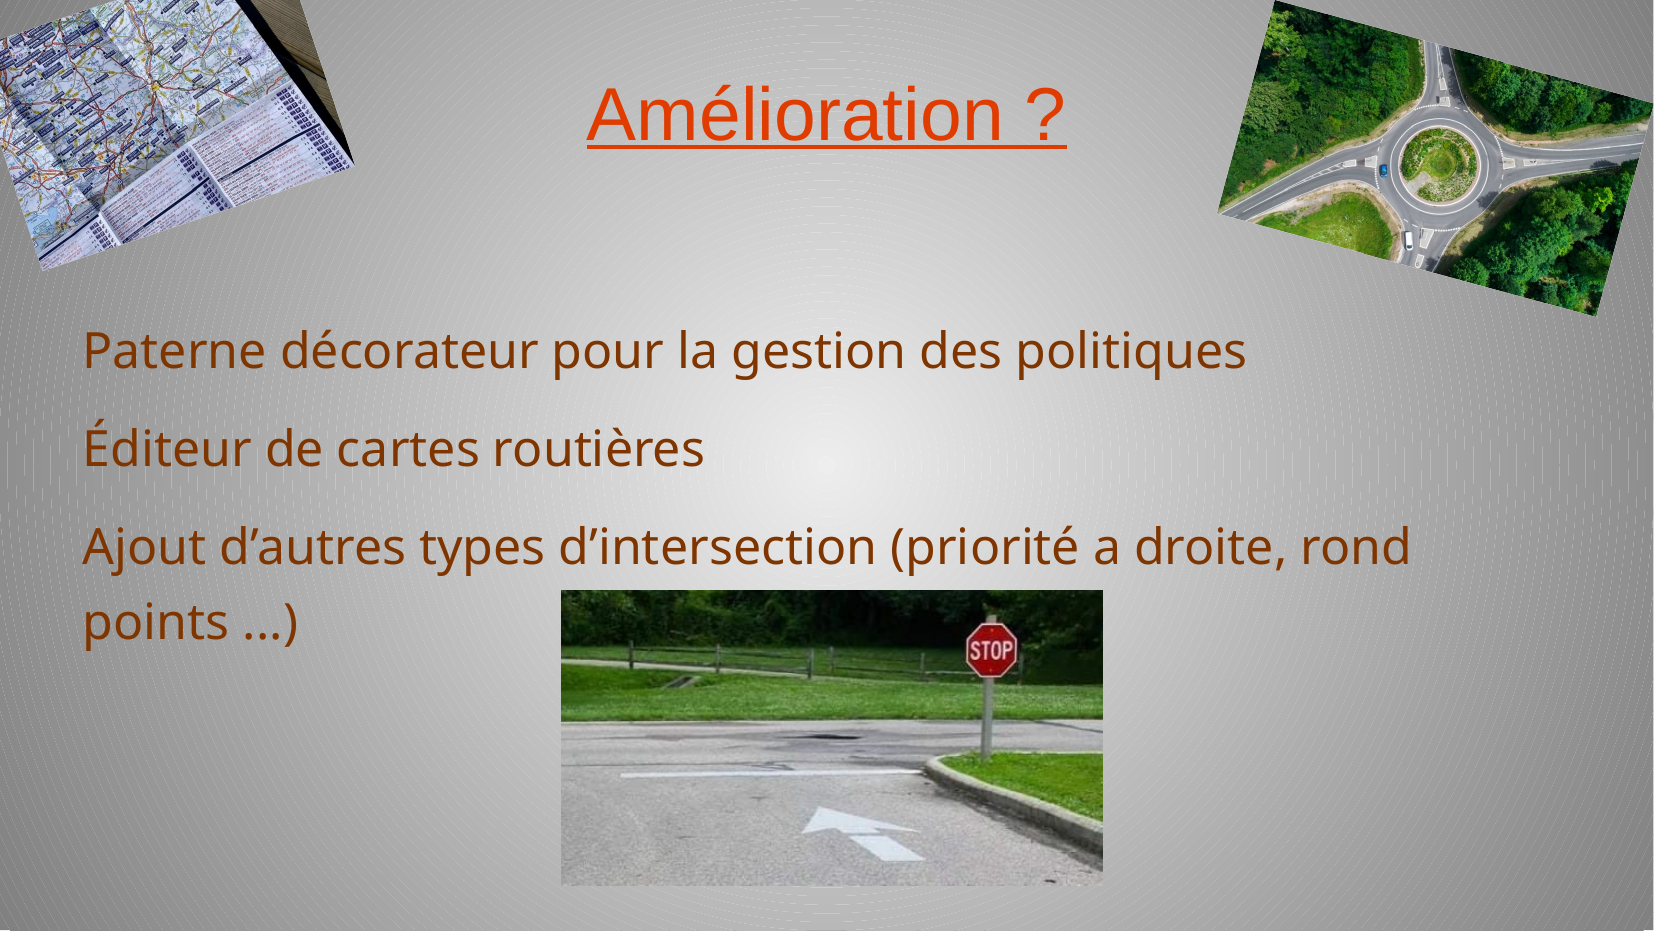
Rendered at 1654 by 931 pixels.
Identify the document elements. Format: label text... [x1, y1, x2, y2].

list Paterne décorateur pour la gestion des politiques Éditeur de cartes routières Ajout d’autres types d’intersection (priorité a droite, rond points ...) [82, 217, 1571, 758]
title Amélioration ? [1415, 37, 1571, 80]
picture [0, 0, 355, 271]
picture [1216, 0, 1654, 317]
picture [561, 590, 1103, 886]
title Amélioration ? [280, 37, 1264, 193]
